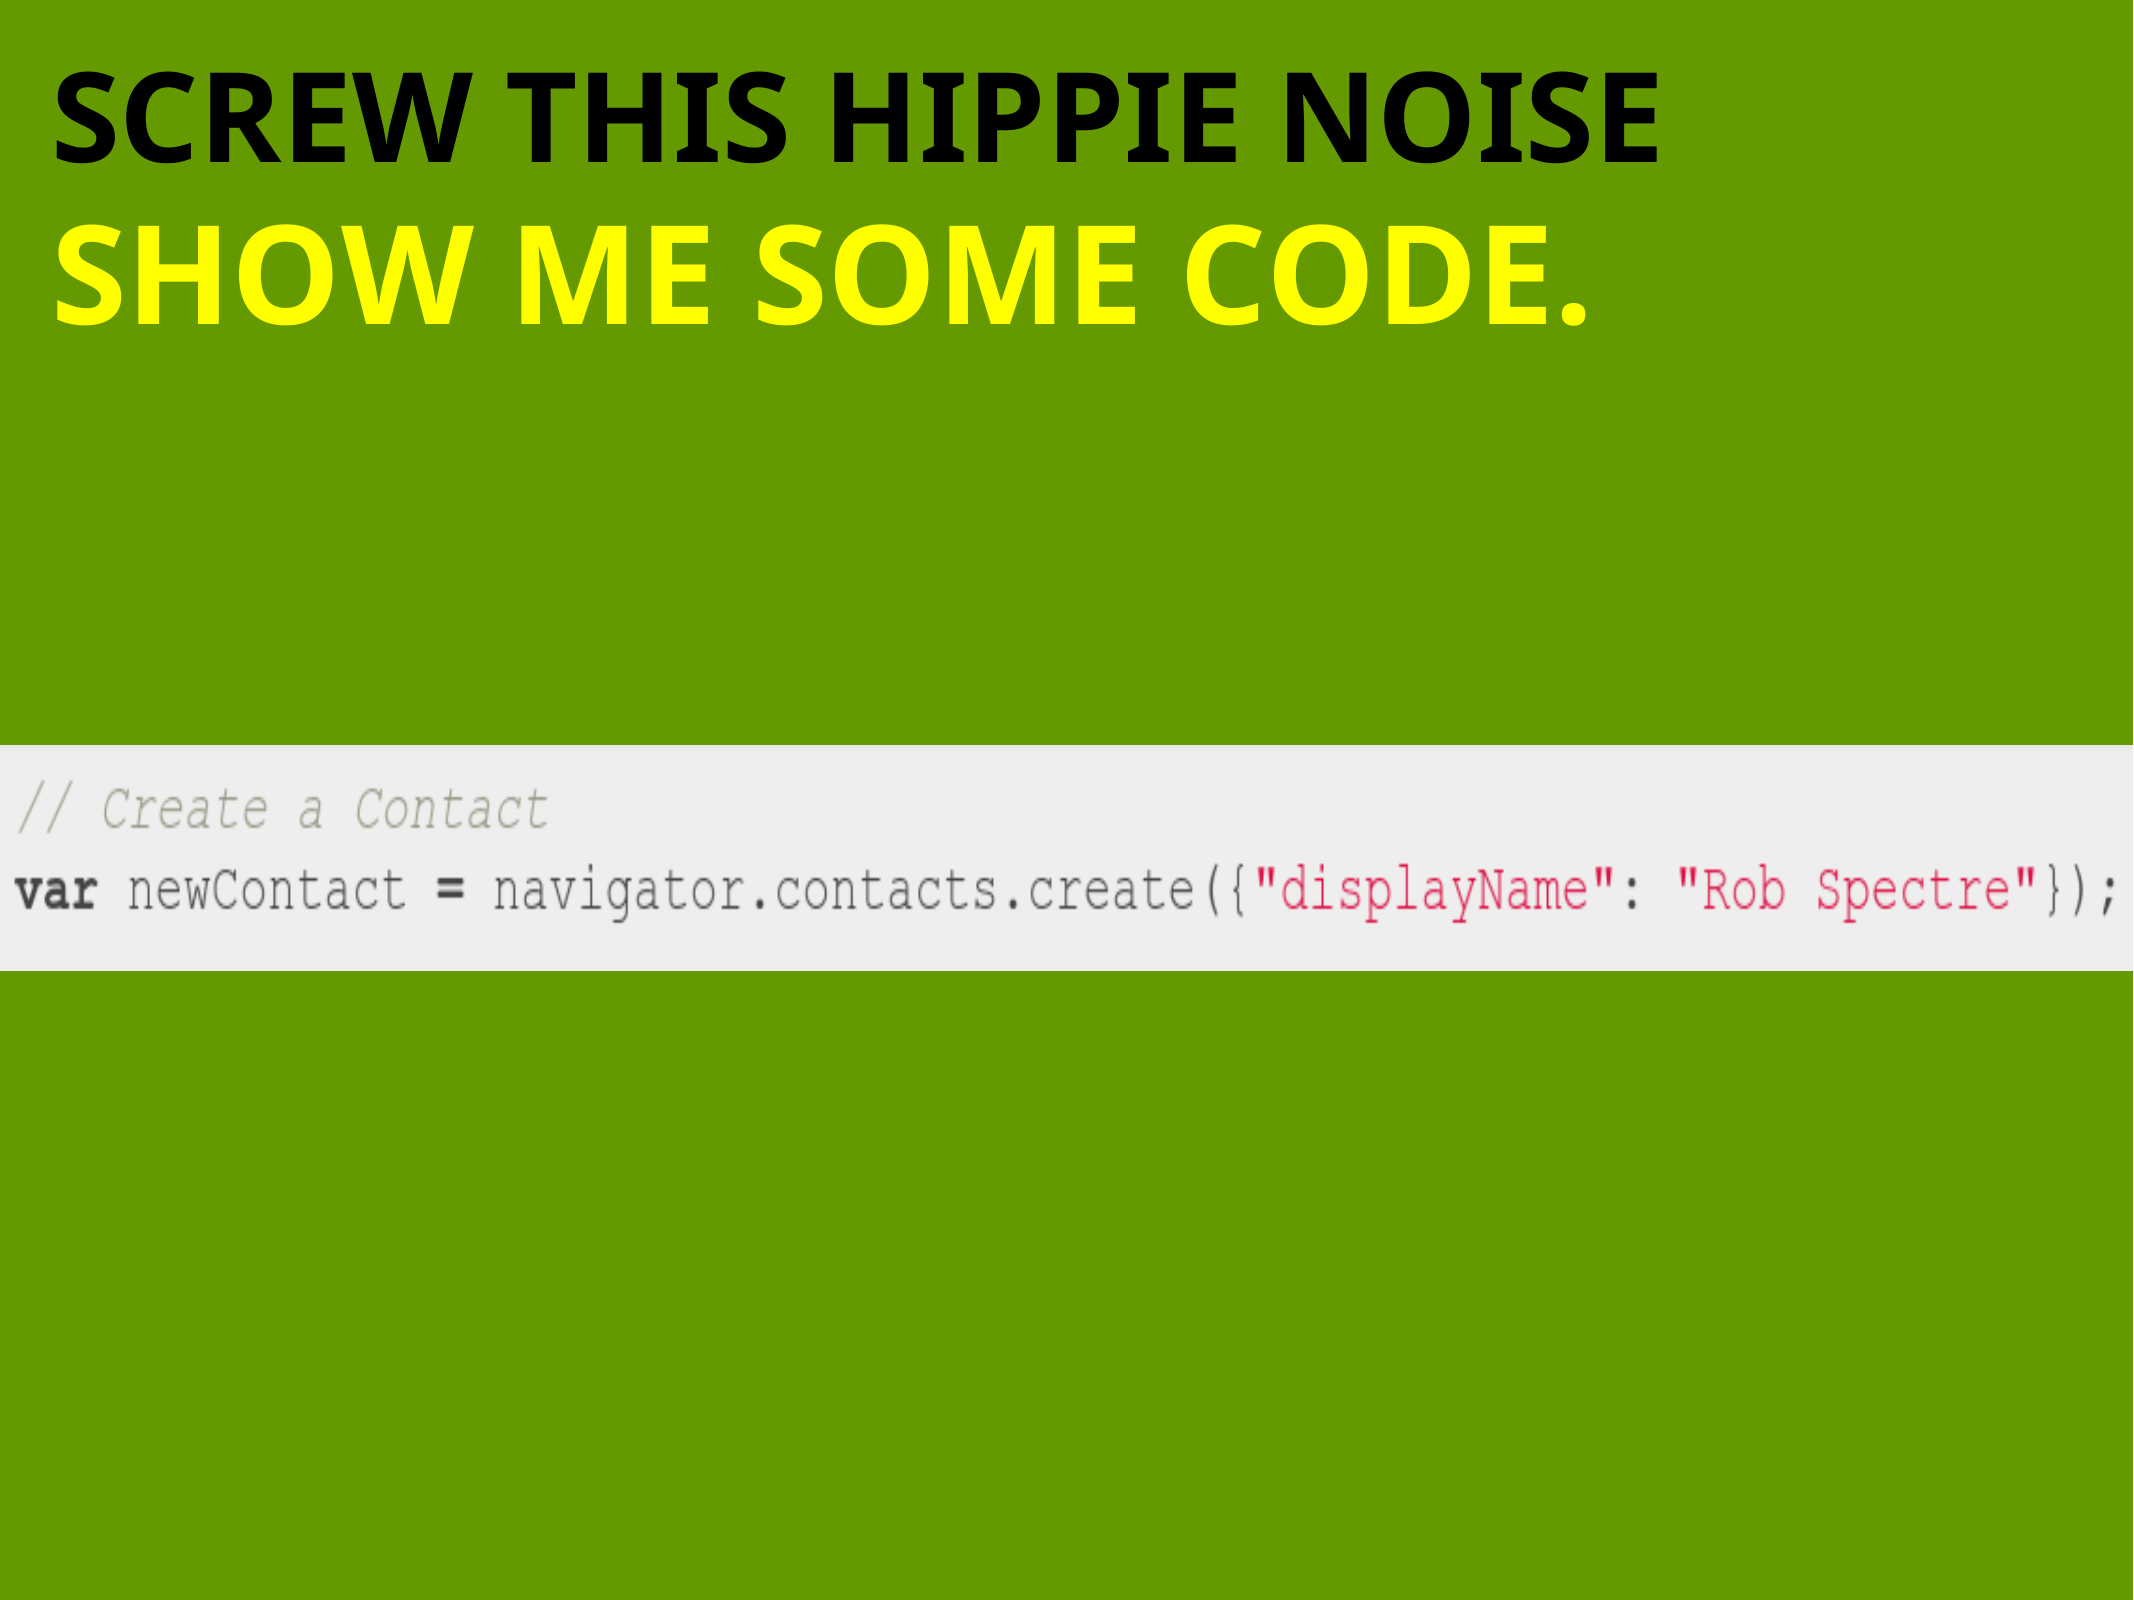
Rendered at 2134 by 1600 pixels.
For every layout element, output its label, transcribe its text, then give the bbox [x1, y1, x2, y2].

text_box SCREW THIS HIPPIE NOISE SHOW ME SOME CODE. [41, 37, 2063, 483]
picture [0, 745, 2134, 971]
